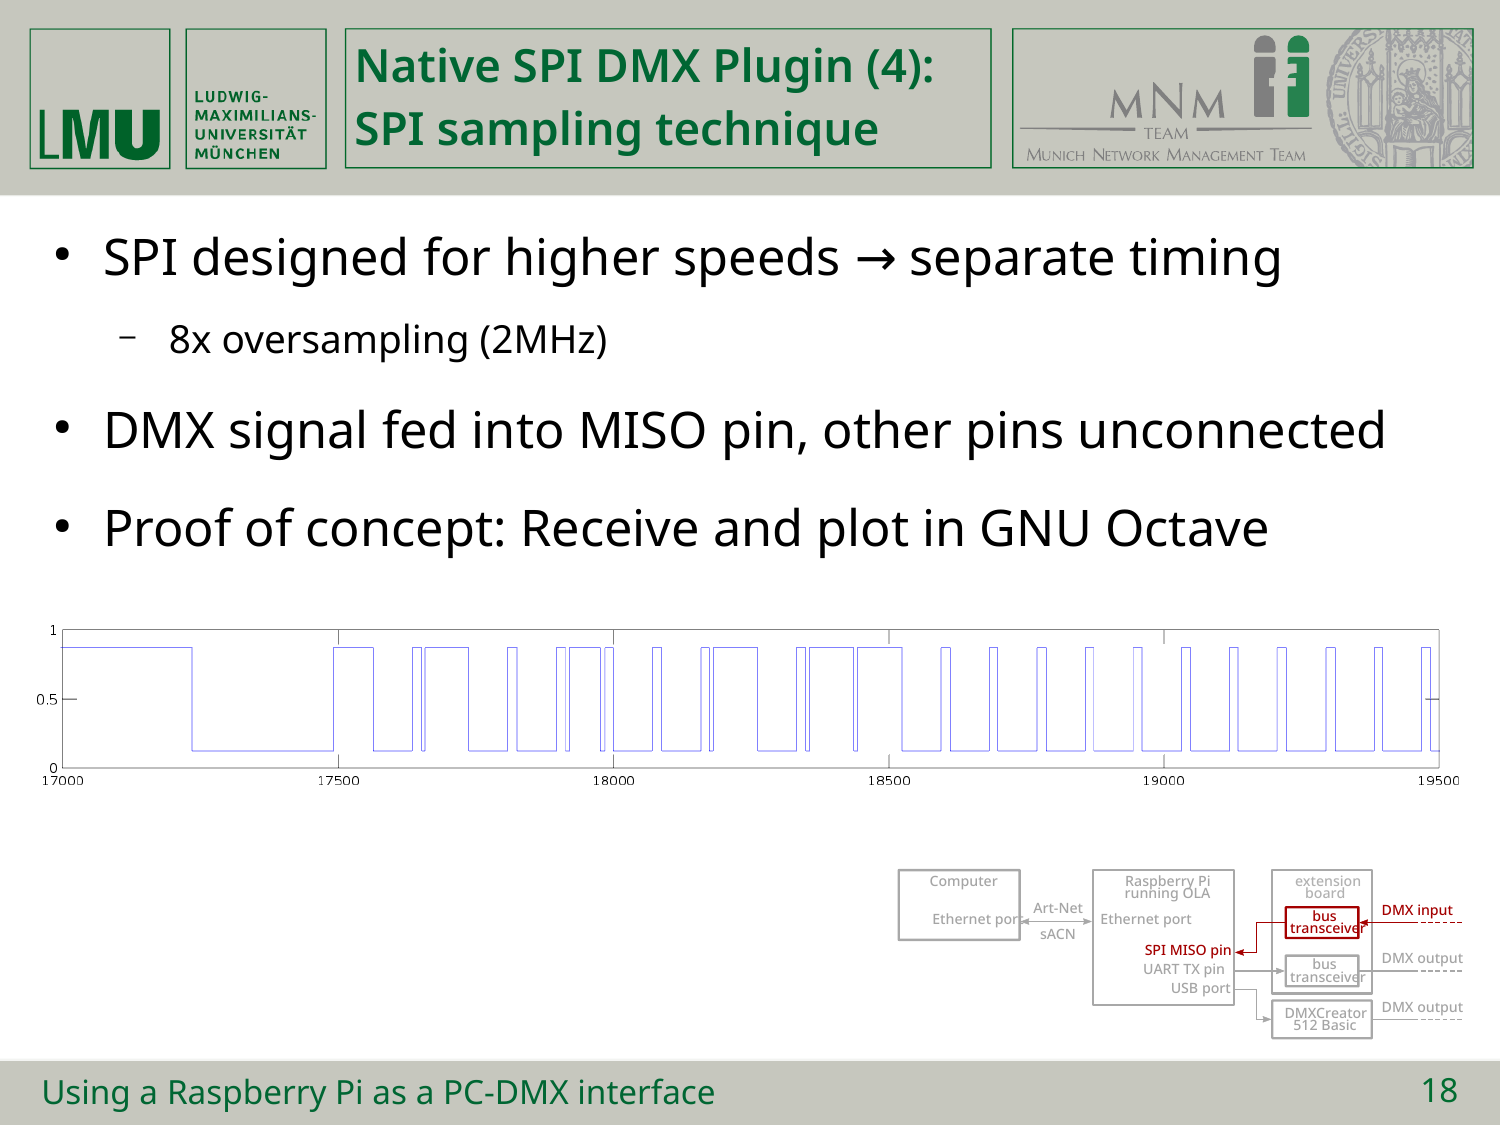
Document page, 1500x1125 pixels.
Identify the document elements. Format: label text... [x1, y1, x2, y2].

picture [897, 868, 1465, 1040]
list SPI designed for higher speeds → separate timing 8x oversampling (2MHz) DMX signal fed into MISO pin, other pins unconnected Proof of concept: Receive and plot in GNU Octave [37, 221, 1459, 605]
picture [0, 0, 1500, 196]
picture [0, 1059, 1500, 1125]
title Native SPI DMX Plugin (4): SPI sampling technique [342, 29, 993, 171]
picture [37, 625, 1459, 785]
